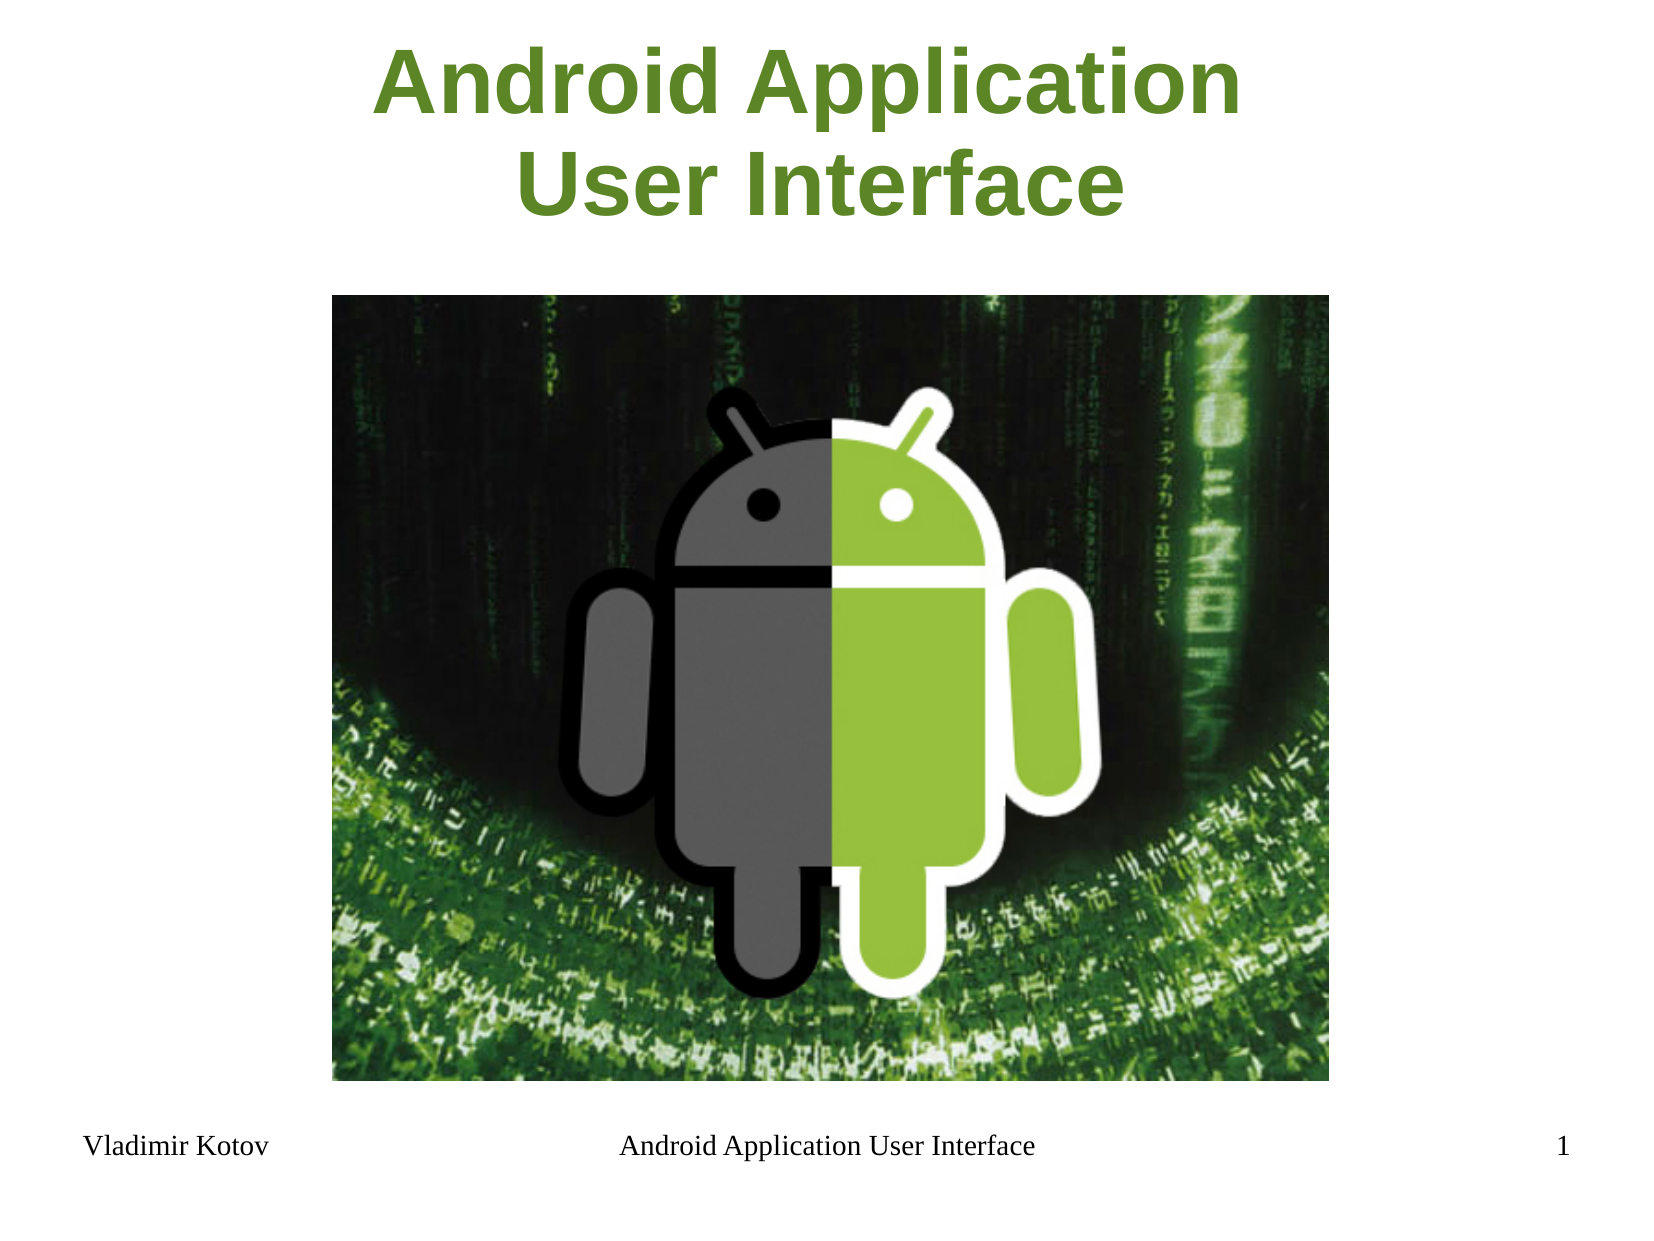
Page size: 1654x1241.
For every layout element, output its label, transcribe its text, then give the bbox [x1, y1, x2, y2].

title Android Application User Interface [76, 29, 1565, 237]
picture [332, 295, 1329, 1082]
